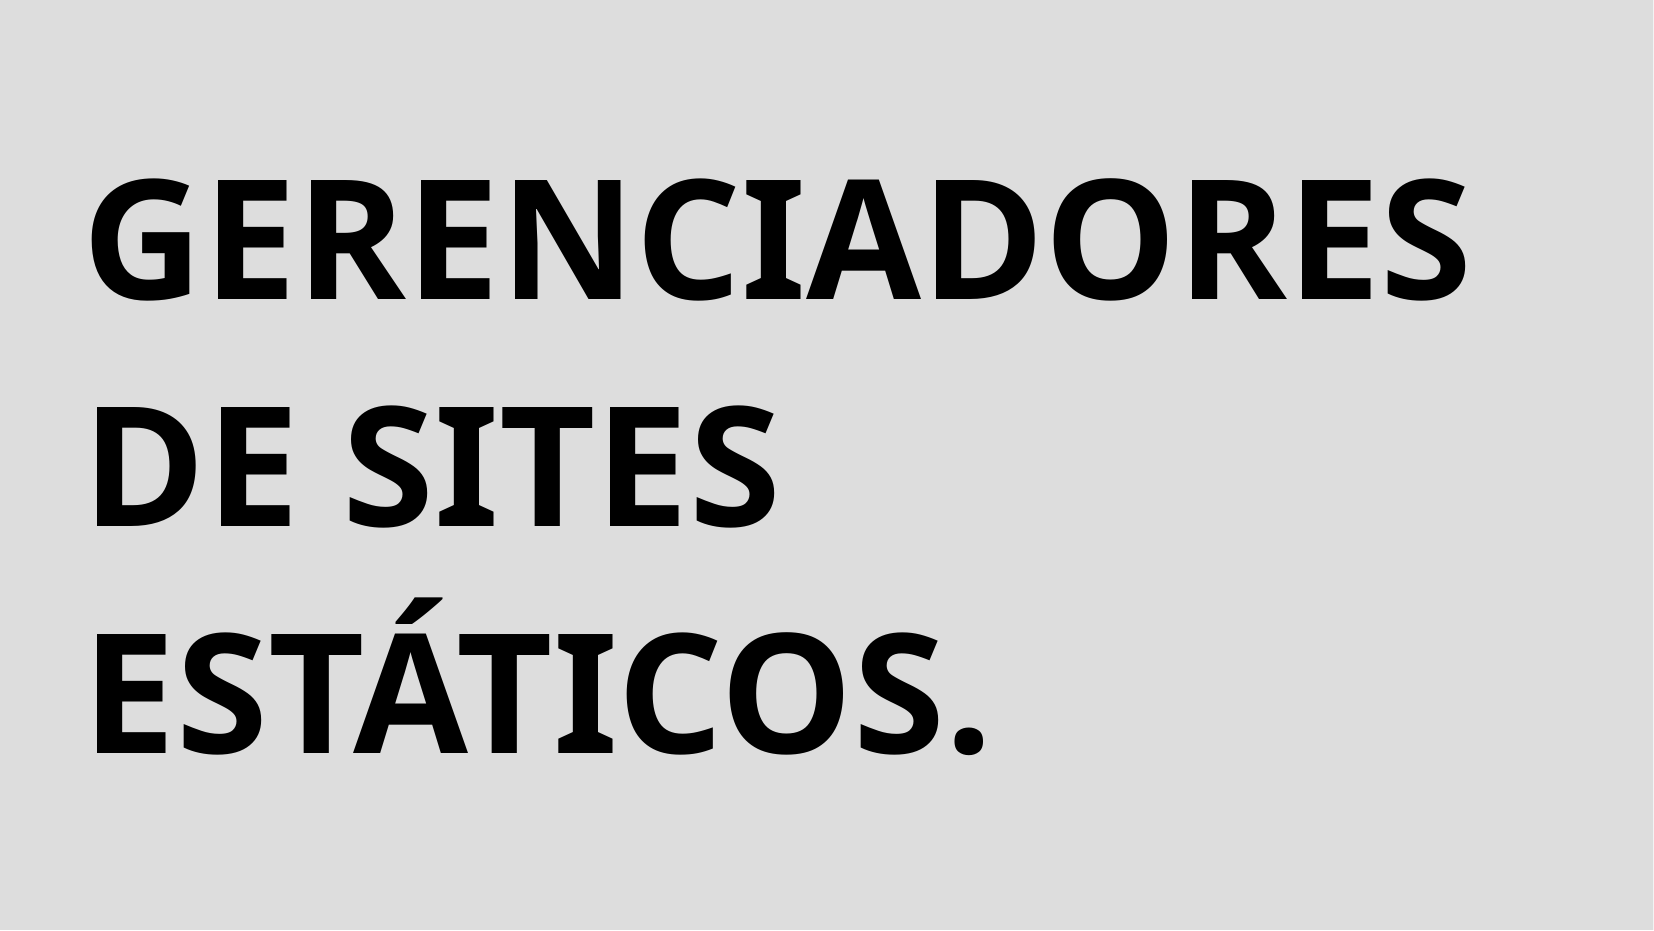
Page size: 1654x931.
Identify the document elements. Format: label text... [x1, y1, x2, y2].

subtitle GERENCIADORES DE SITES ESTÁTICOS. [82, 37, 1571, 886]
